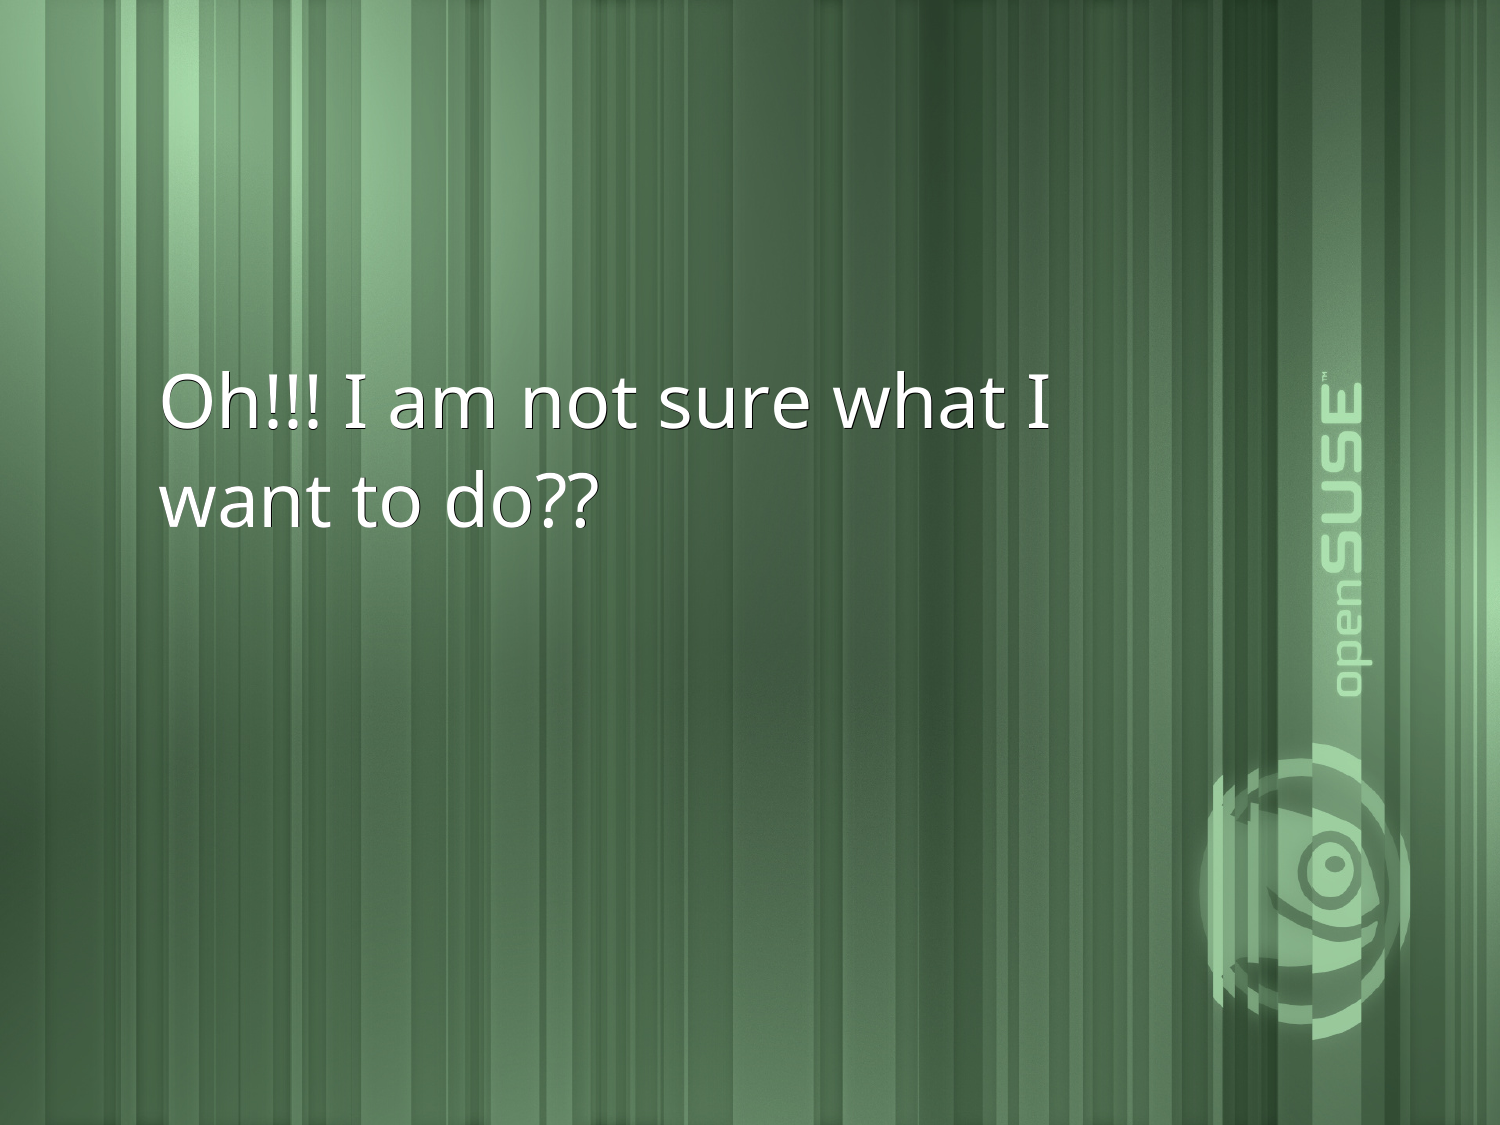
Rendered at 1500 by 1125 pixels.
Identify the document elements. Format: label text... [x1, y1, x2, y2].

title Oh!!! I am not sure what I want to do?? [158, 161, 1182, 736]
picture [0, 0, 1500, 1125]
